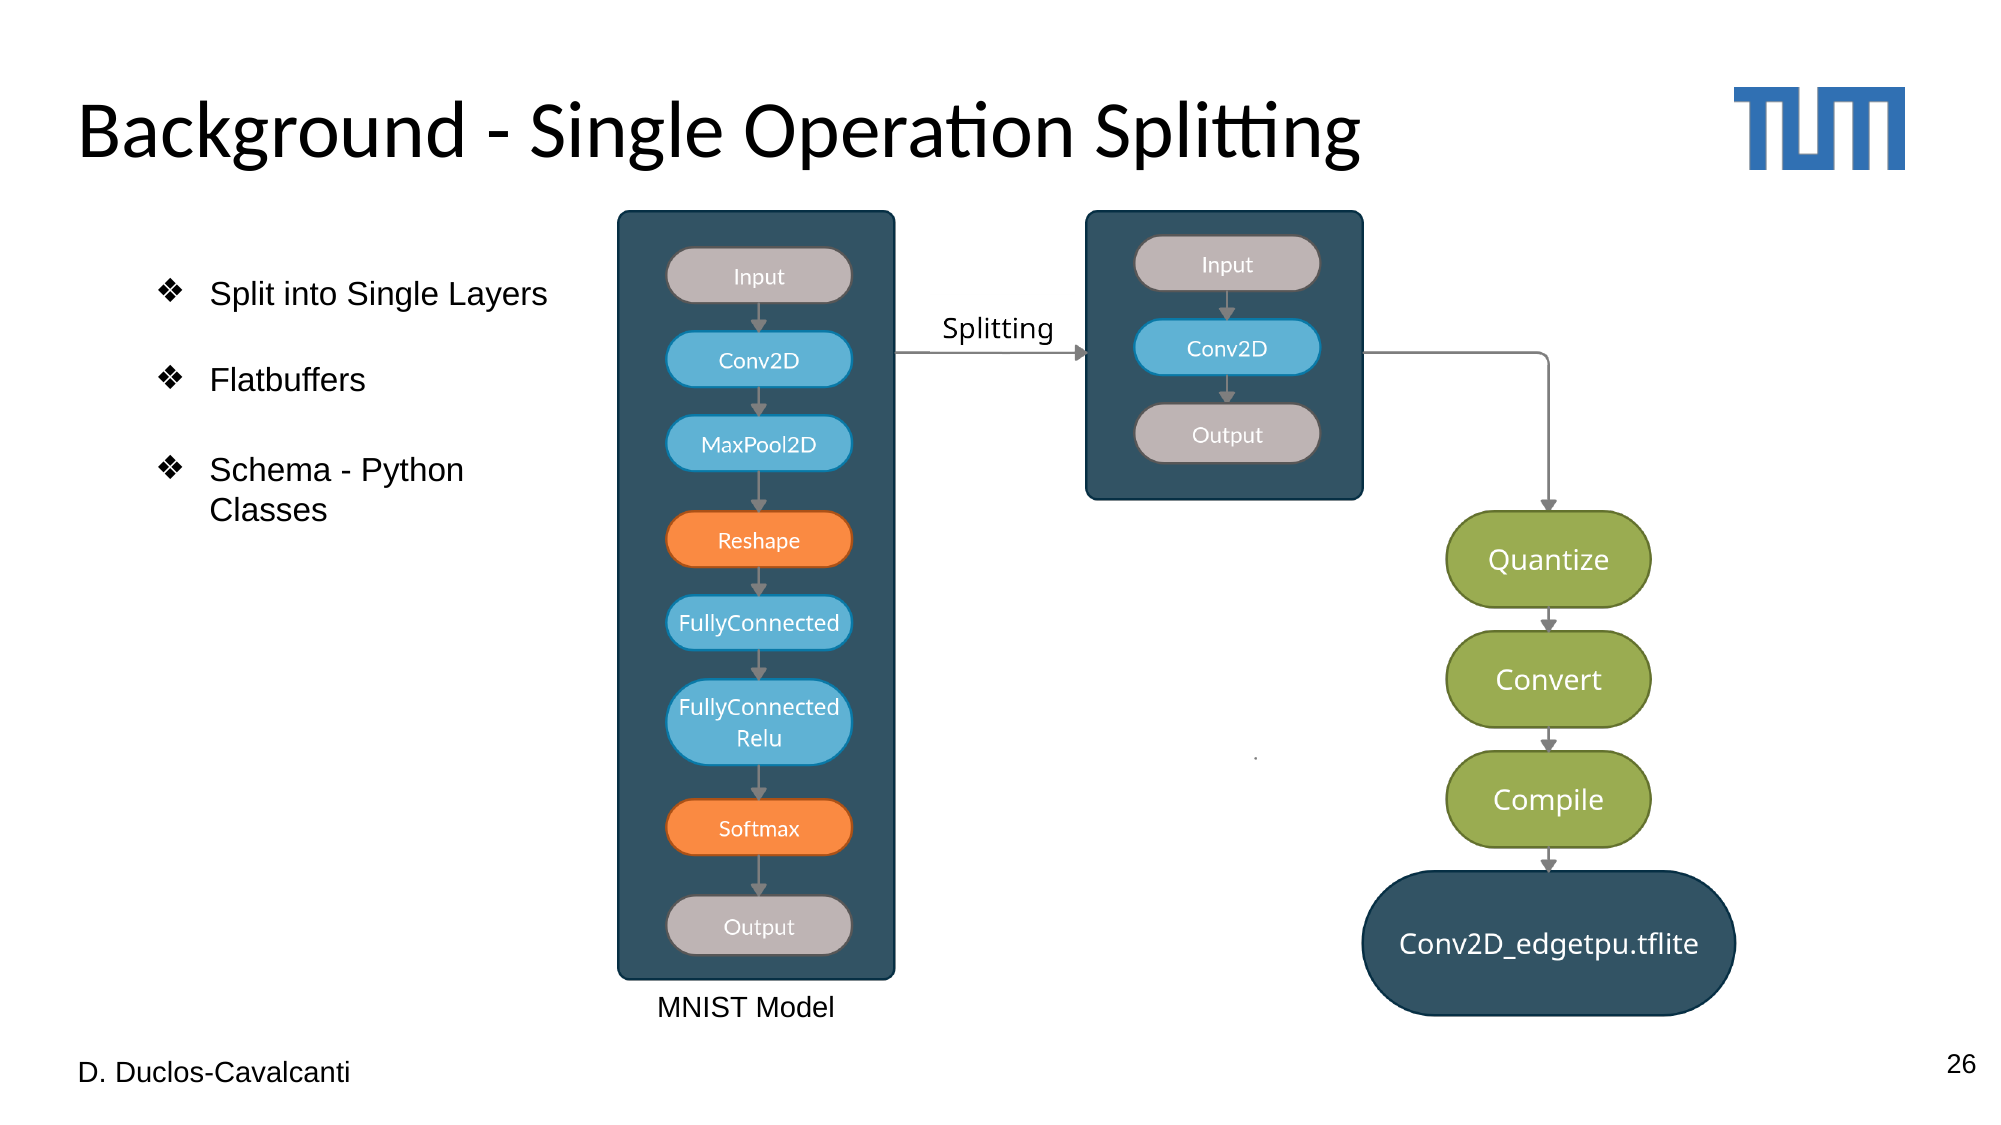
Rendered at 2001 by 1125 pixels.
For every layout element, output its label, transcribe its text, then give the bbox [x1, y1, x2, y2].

text_box D. Duclos-Cavalcanti [62, 1038, 383, 1104]
slide_number <number> [1871, 1038, 1992, 1125]
text_box Flatbuffers [119, 343, 642, 448]
text_box Background - Single Operation Splitting [62, 60, 1430, 287]
picture [594, 187, 1759, 1039]
text_box MNIST Model [611, 973, 881, 1039]
picture [1734, 87, 1905, 170]
text_box Split into Single Layers [119, 287, 574, 343]
text_box Schema - Python Classes [119, 433, 595, 579]
